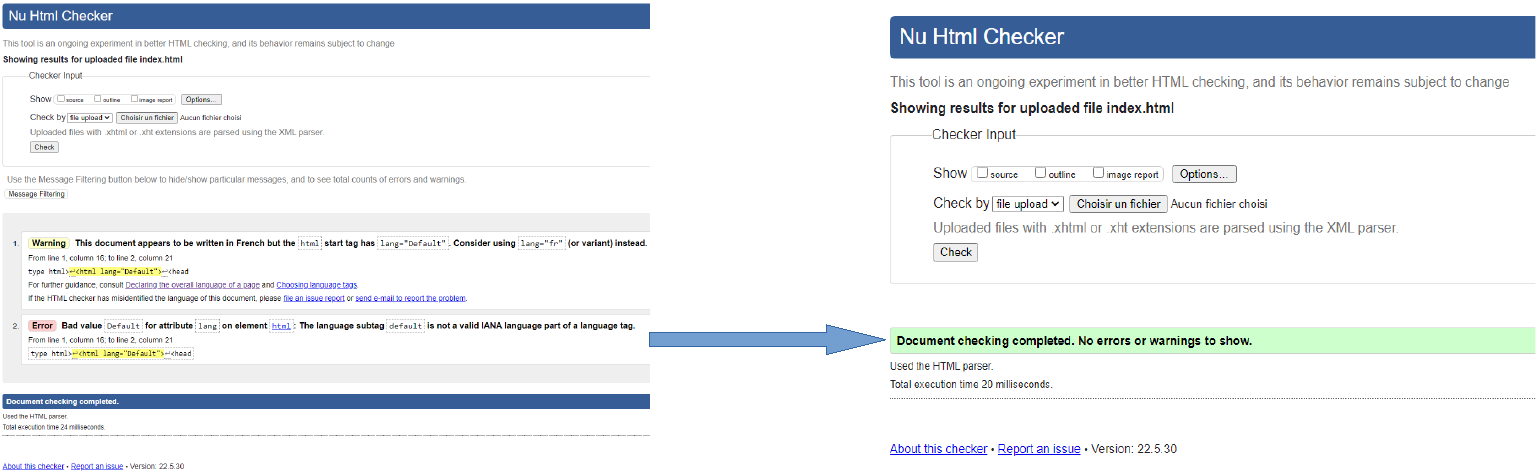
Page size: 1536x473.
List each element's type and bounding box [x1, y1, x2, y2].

picture [0, 0, 650, 473]
picture [885, 0, 1536, 473]
text_box [649, 324, 886, 355]
